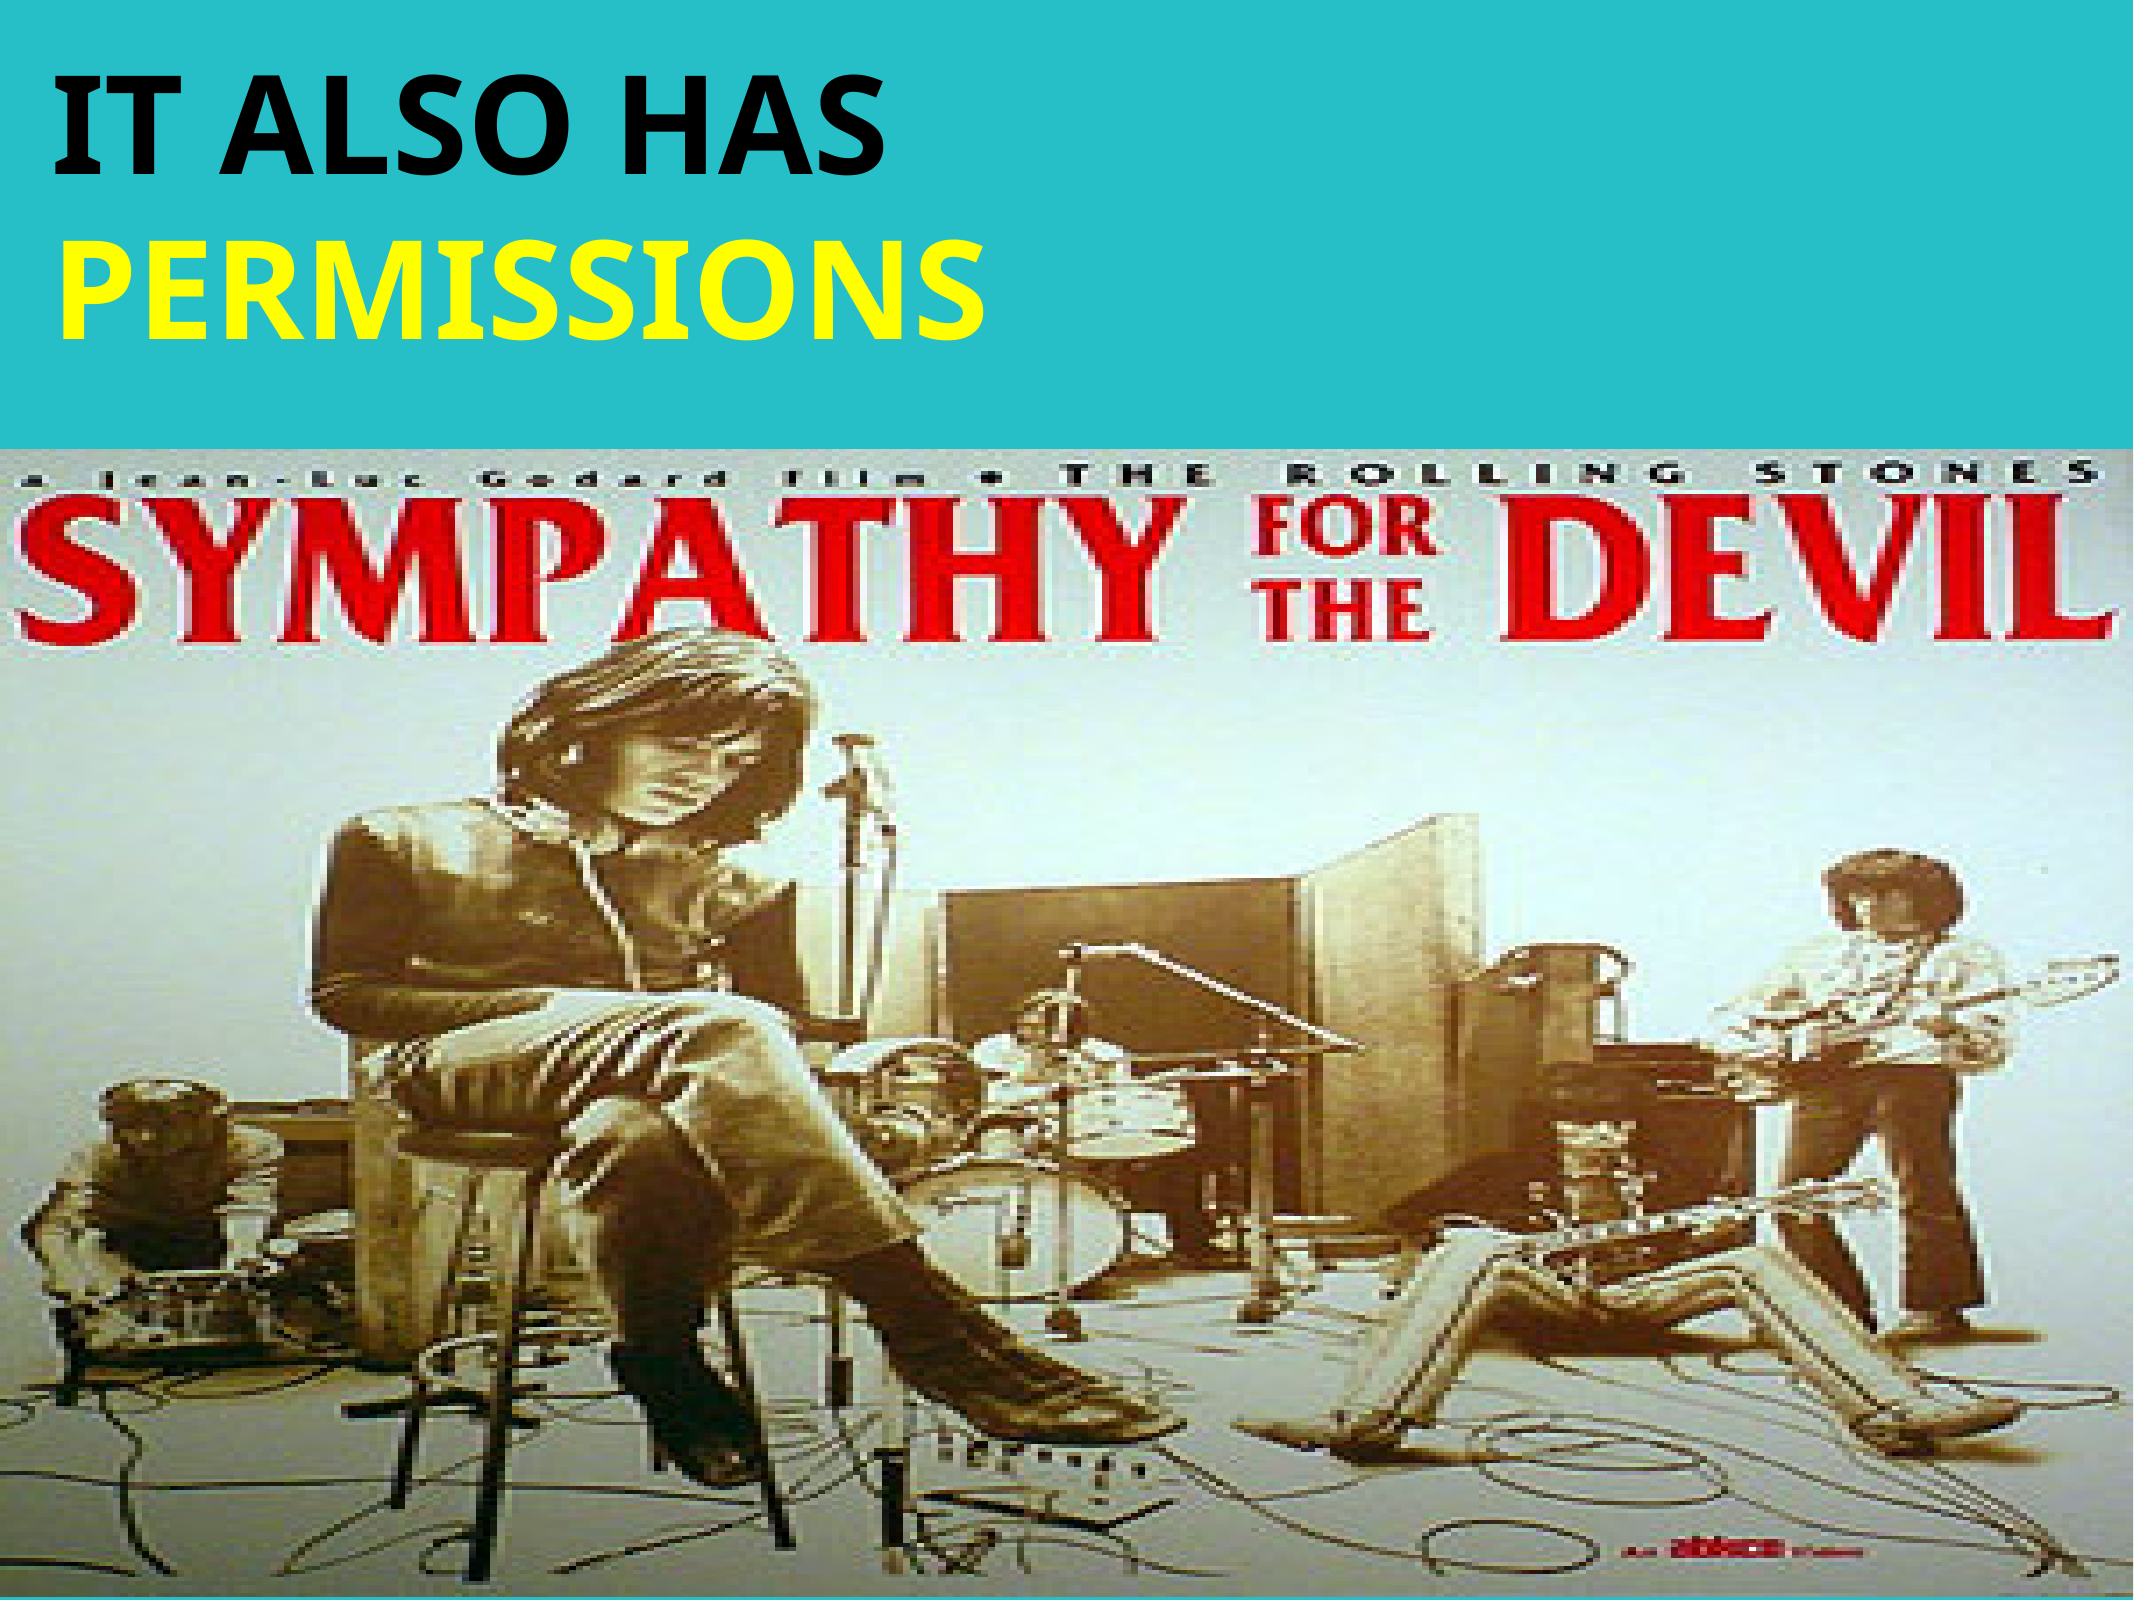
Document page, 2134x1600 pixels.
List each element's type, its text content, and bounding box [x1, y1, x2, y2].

picture [0, 449, 2134, 1597]
text_box IT ALSO HAS PERMISSIONS [41, 37, 2101, 449]
